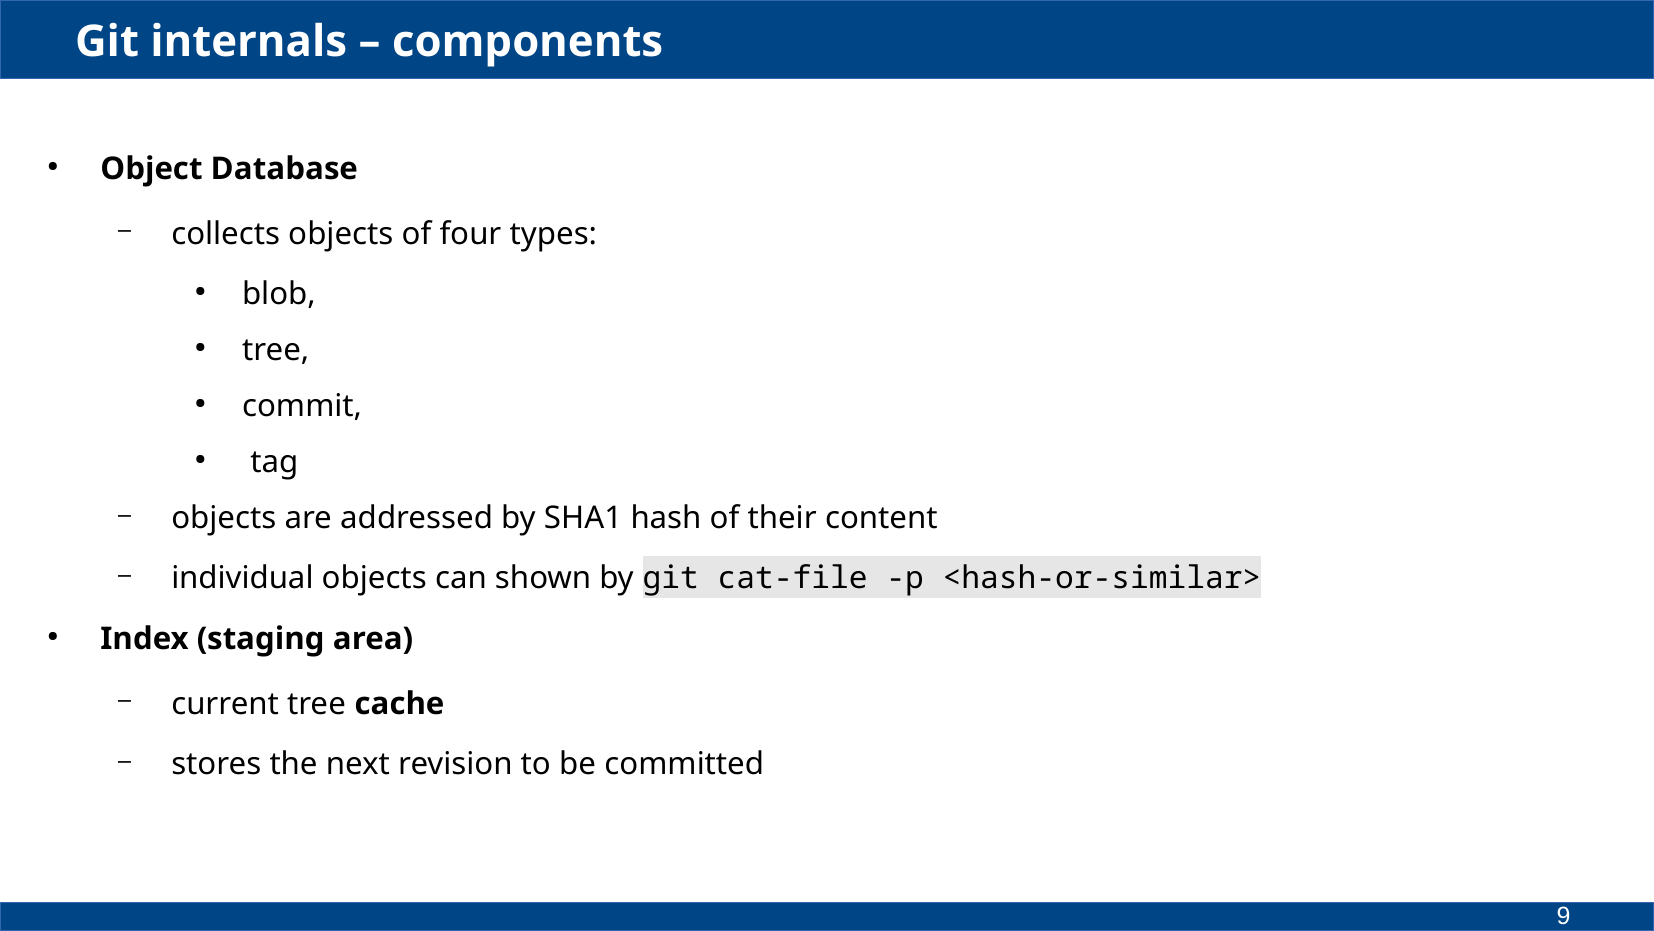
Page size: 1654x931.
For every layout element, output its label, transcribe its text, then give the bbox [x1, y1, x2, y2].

list Object Database collects objects of four types: blob, tree, commit, tag objects are addressed by SHA1 hash of their content individual objects can shown by git cat-file -p <hash-or-similar> Index (staging area) current tree cache stores the next revision to be committed [29, 145, 1506, 889]
title Git internals – components [75, 0, 1654, 79]
